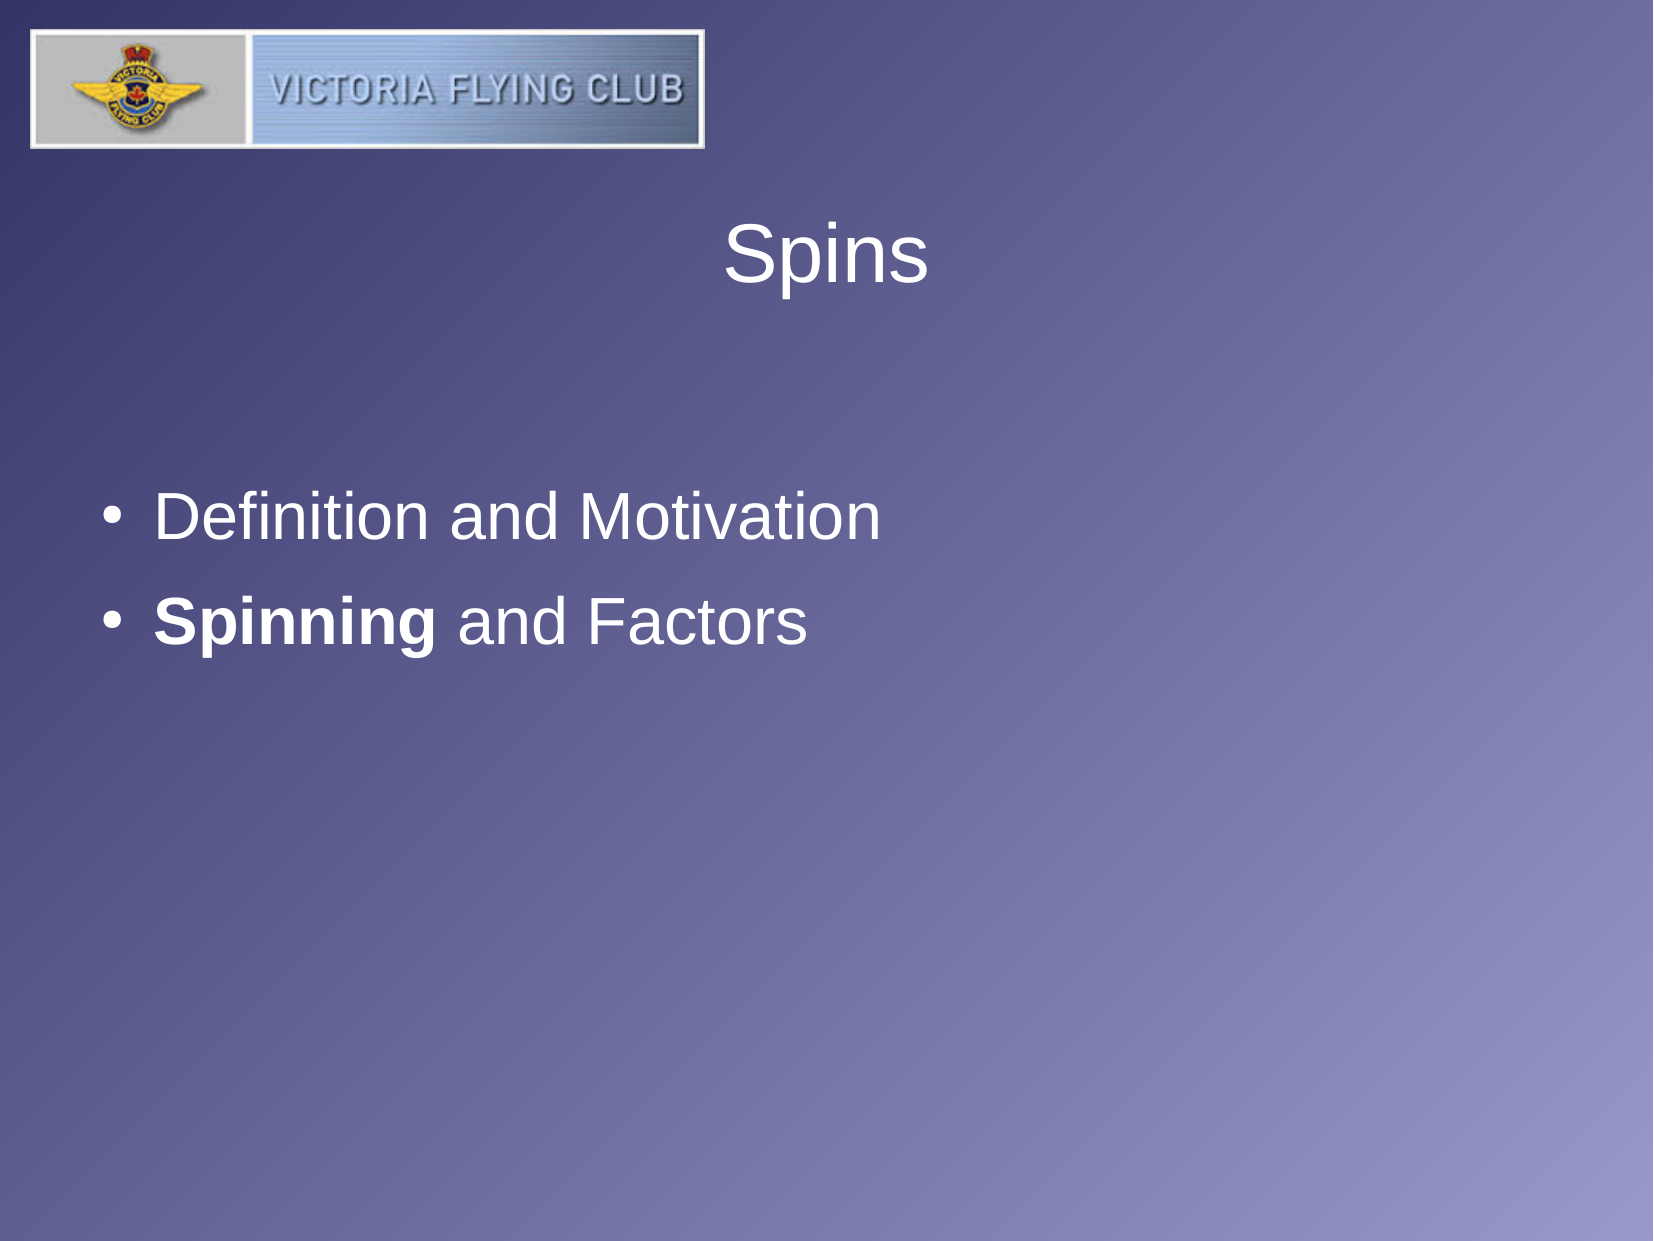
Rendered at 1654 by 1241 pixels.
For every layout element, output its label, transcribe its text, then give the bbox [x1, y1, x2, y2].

picture [30, 29, 705, 149]
title Spins [82, 150, 1571, 358]
list Definition and Motivation Spinning and Factors [82, 375, 1571, 1095]
